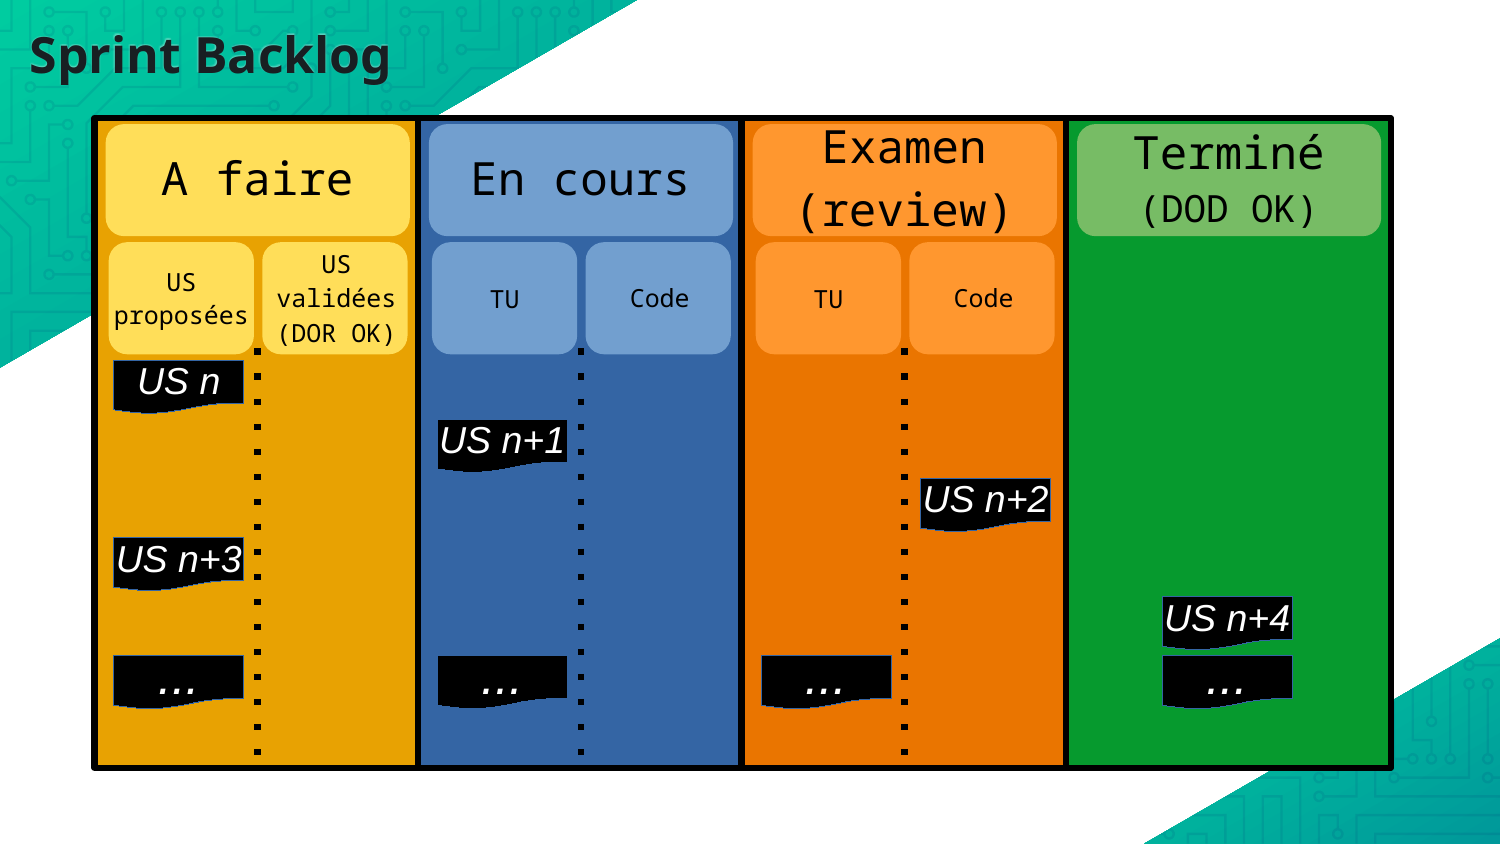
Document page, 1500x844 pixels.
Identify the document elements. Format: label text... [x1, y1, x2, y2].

text_box ... [113, 655, 244, 709]
text_box ... [437, 655, 568, 709]
text_box US n+3 [113, 537, 244, 591]
text_box TU [743, 242, 895, 355]
text_box Examen (review) [752, 118, 1057, 237]
text_box US validées (DOR OK) [248, 242, 417, 355]
text_box En cours [428, 129, 733, 225]
text_box US n+4 [1162, 596, 1293, 650]
text_box Code [571, 242, 741, 355]
title Sprint Backlog [29, 30, 1249, 89]
text_box US n+1 [437, 419, 568, 473]
text_box US n+2 [920, 478, 1051, 532]
text_box ... [1162, 655, 1293, 709]
text_box ... [761, 655, 892, 709]
text_box US n [113, 360, 244, 414]
text_box TU [420, 242, 571, 355]
text_box US proposées [96, 242, 248, 355]
text_box Code [895, 242, 1065, 355]
text_box [92, 116, 1391, 768]
text_box Terminé (DOD OK) [1076, 122, 1381, 232]
text_box A faire [105, 129, 410, 225]
